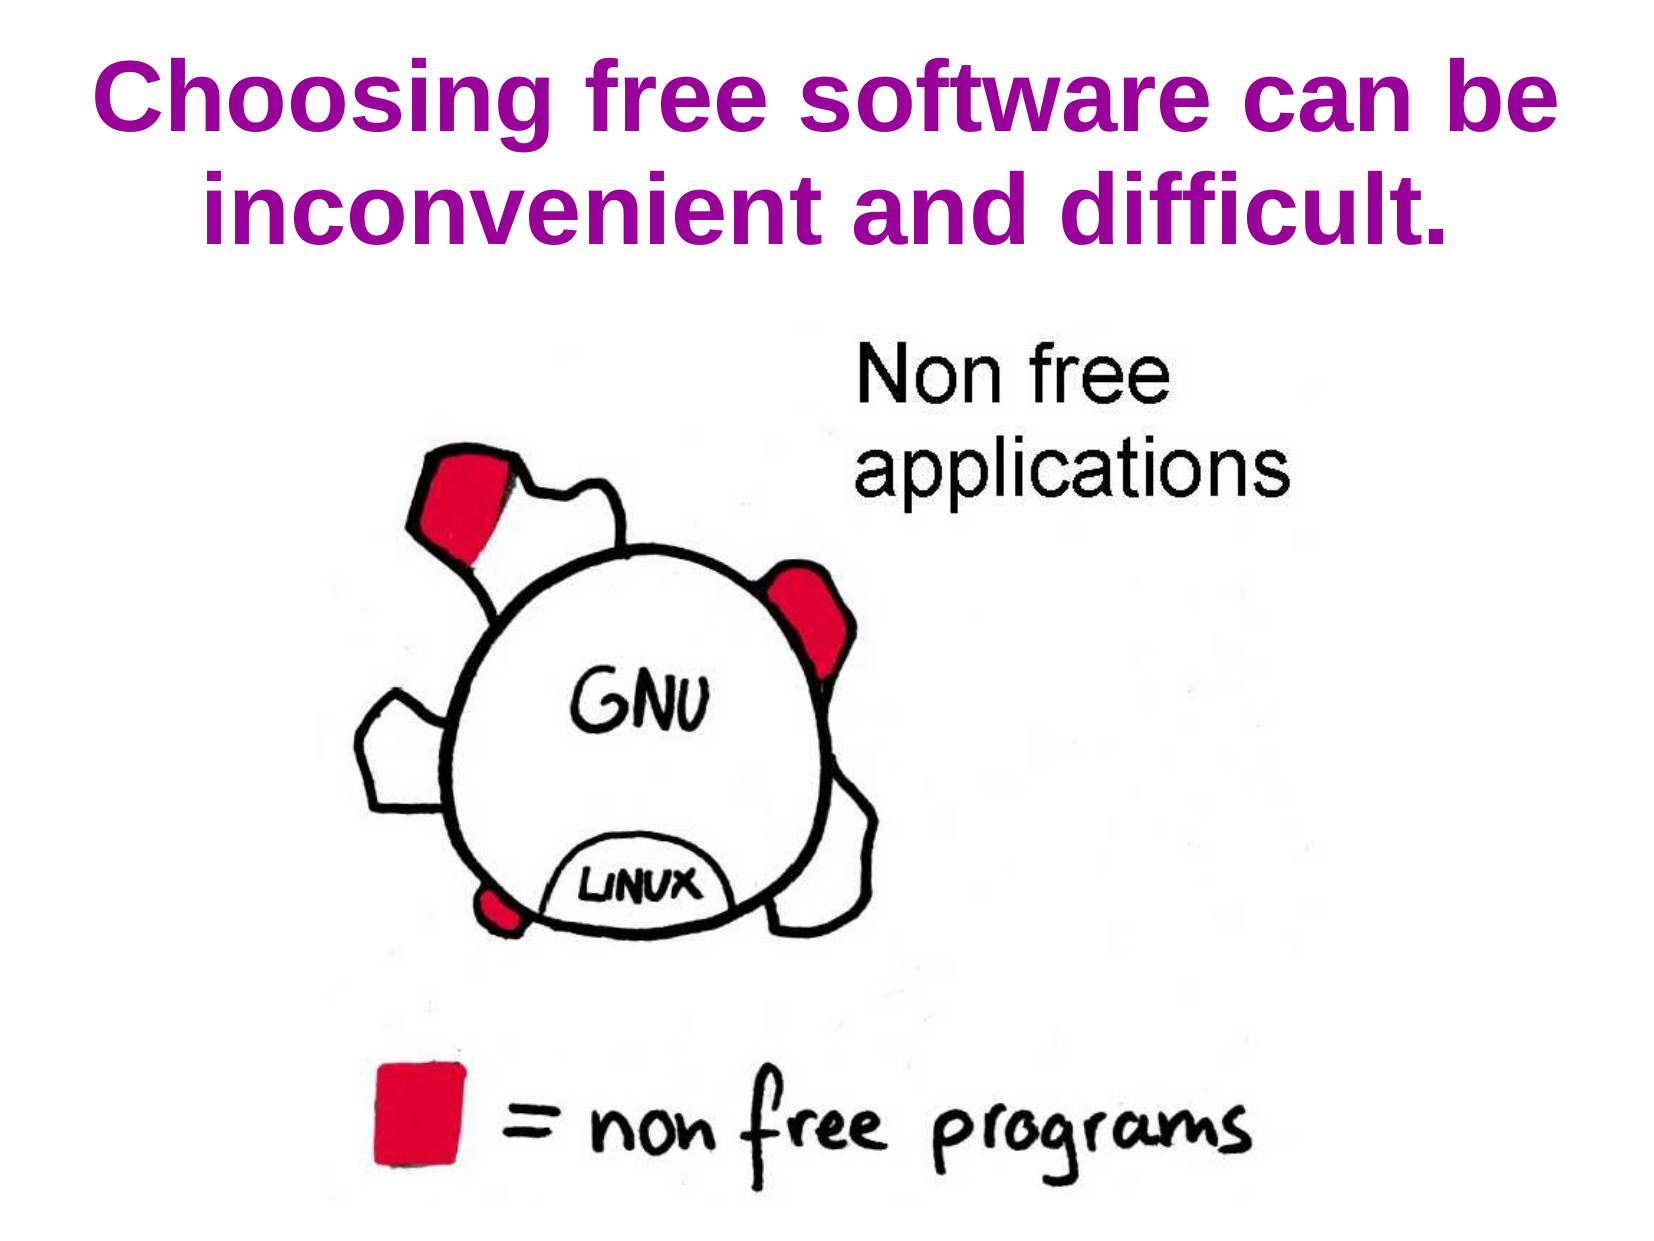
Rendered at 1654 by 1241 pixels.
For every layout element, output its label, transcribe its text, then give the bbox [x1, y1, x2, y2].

picture [314, 322, 1323, 1208]
title Choosing free software can be inconvenient and difficult. [82, 28, 1571, 278]
